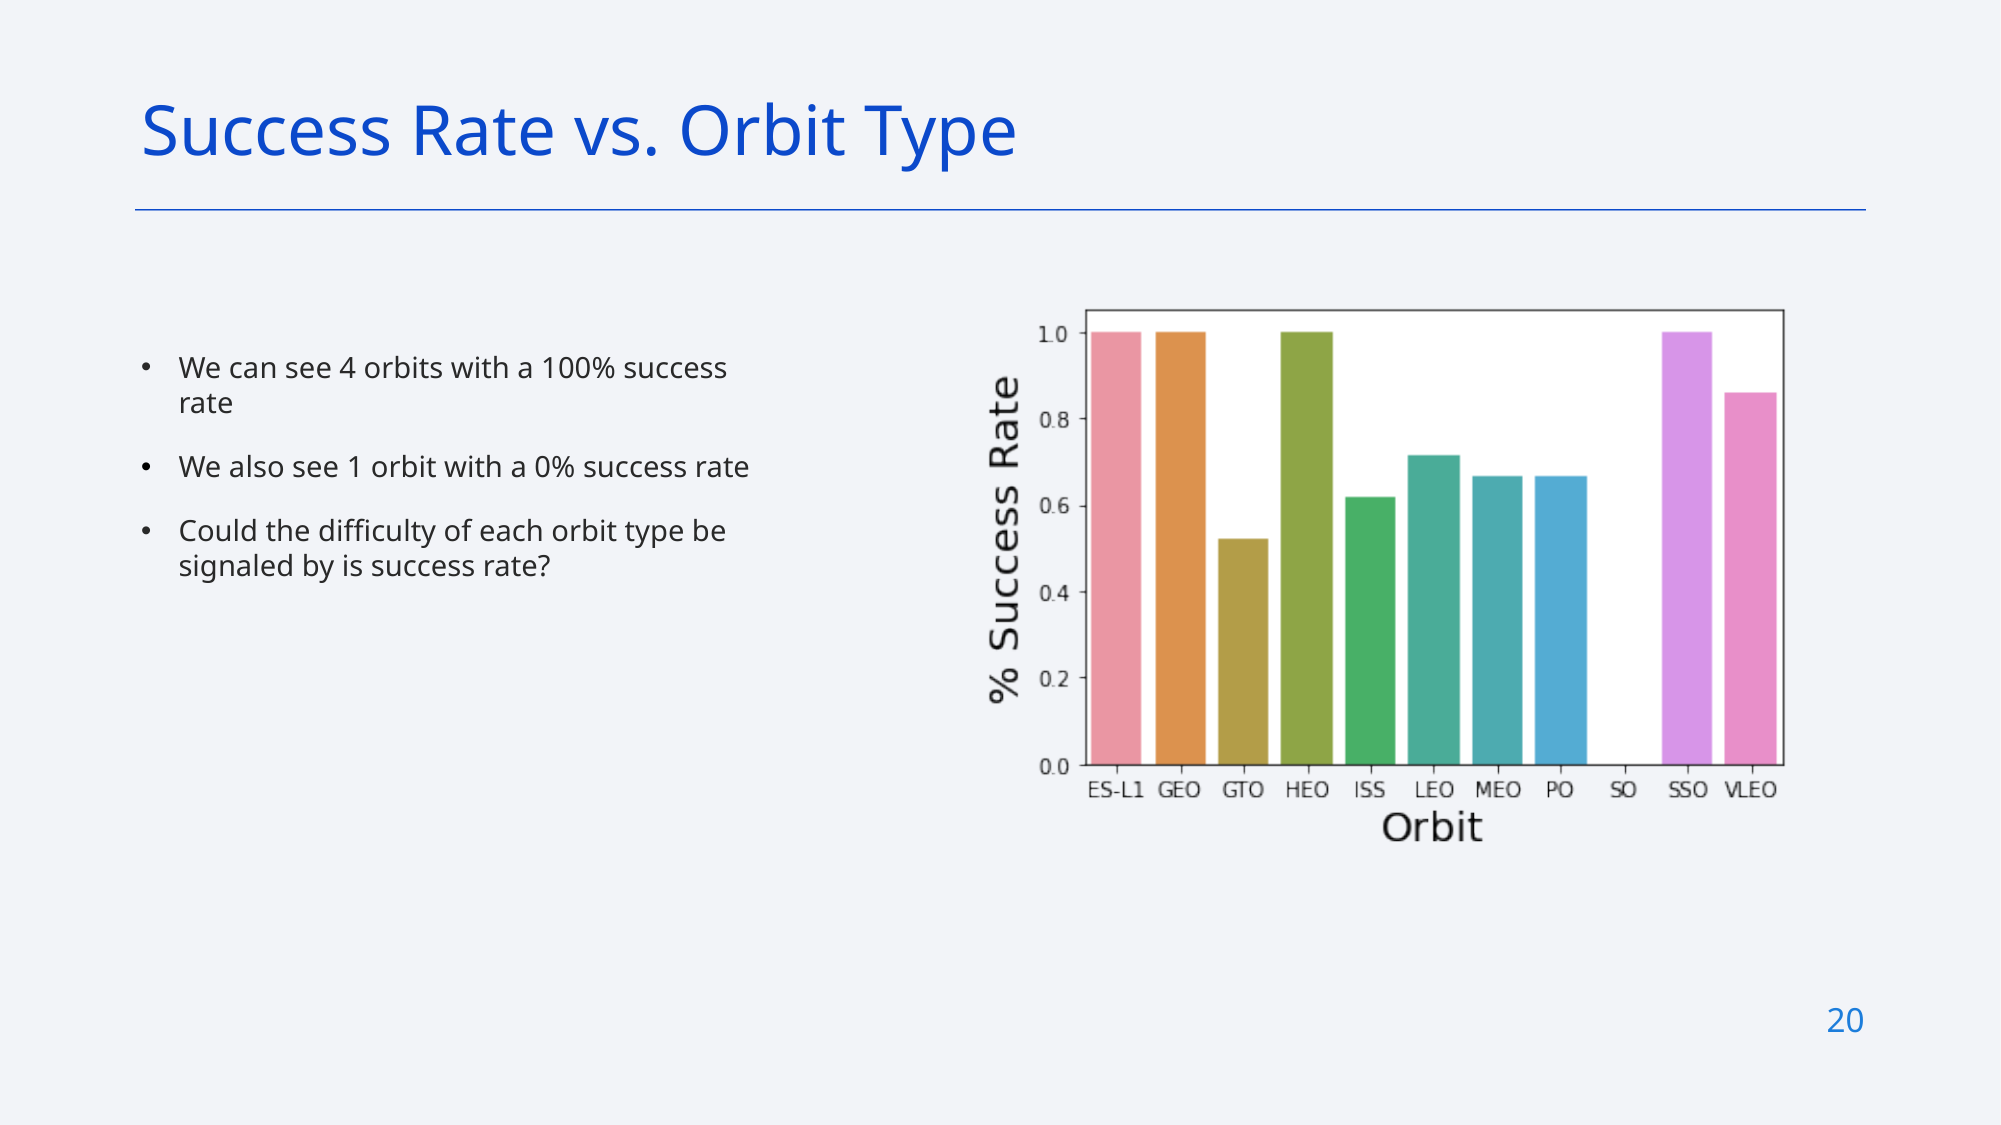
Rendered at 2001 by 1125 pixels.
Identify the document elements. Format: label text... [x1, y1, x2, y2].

text_box Success Rate vs. Orbit Type [126, 88, 1852, 179]
slide_number <number> [1429, 988, 1880, 1055]
picture [0, 0, 2001, 1125]
list We can see 4 orbits with a 100% success rate We also see 1 orbit with a 0% success rate Could the difficulty of each orbit type be signaled by is success rate? [126, 341, 772, 967]
